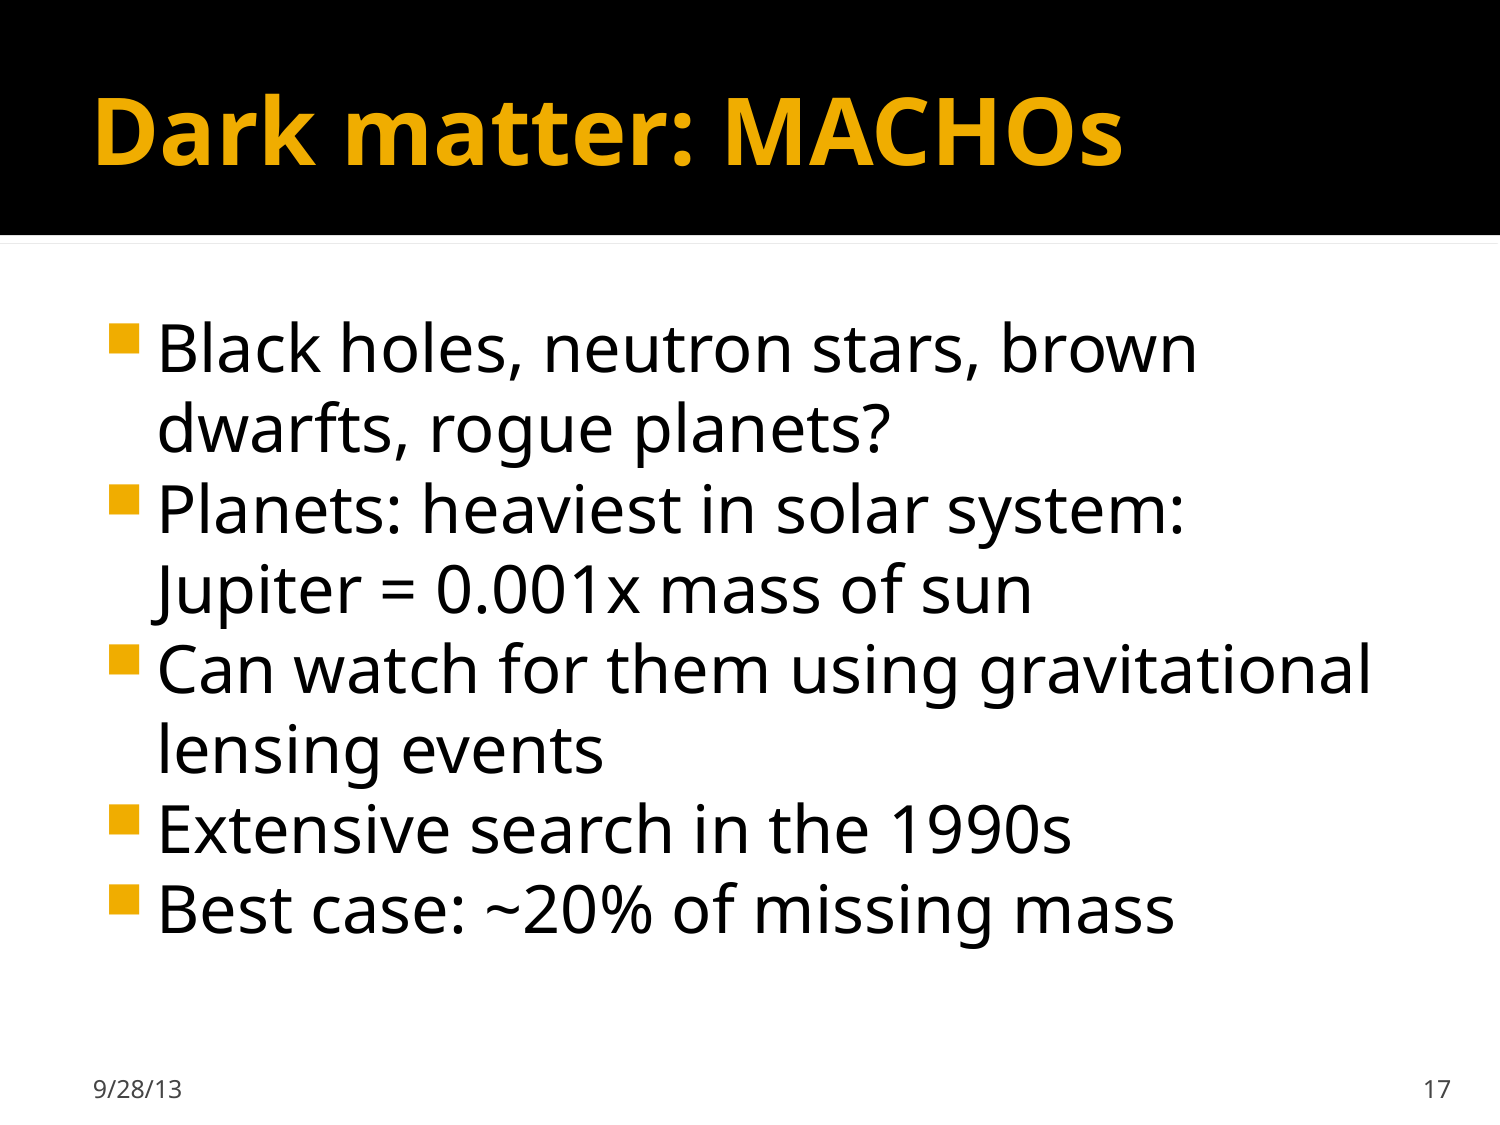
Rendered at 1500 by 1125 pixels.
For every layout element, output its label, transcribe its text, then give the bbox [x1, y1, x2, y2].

slide_number 9/28/13 [75, 1062, 425, 1108]
slide_number <number> [1345, 1062, 1467, 1108]
list Black holes, neutron stars, brown dwarfts, rogue planets? Planets: heaviest in solar system: Jupiter = 0.001x mass of sun Can watch for them using gravitational lensing events Extensive search in the 1990s Best case: ~20% of missing mass [75, 291, 1425, 1050]
title Dark matter: MACHOs [75, 25, 1425, 231]
